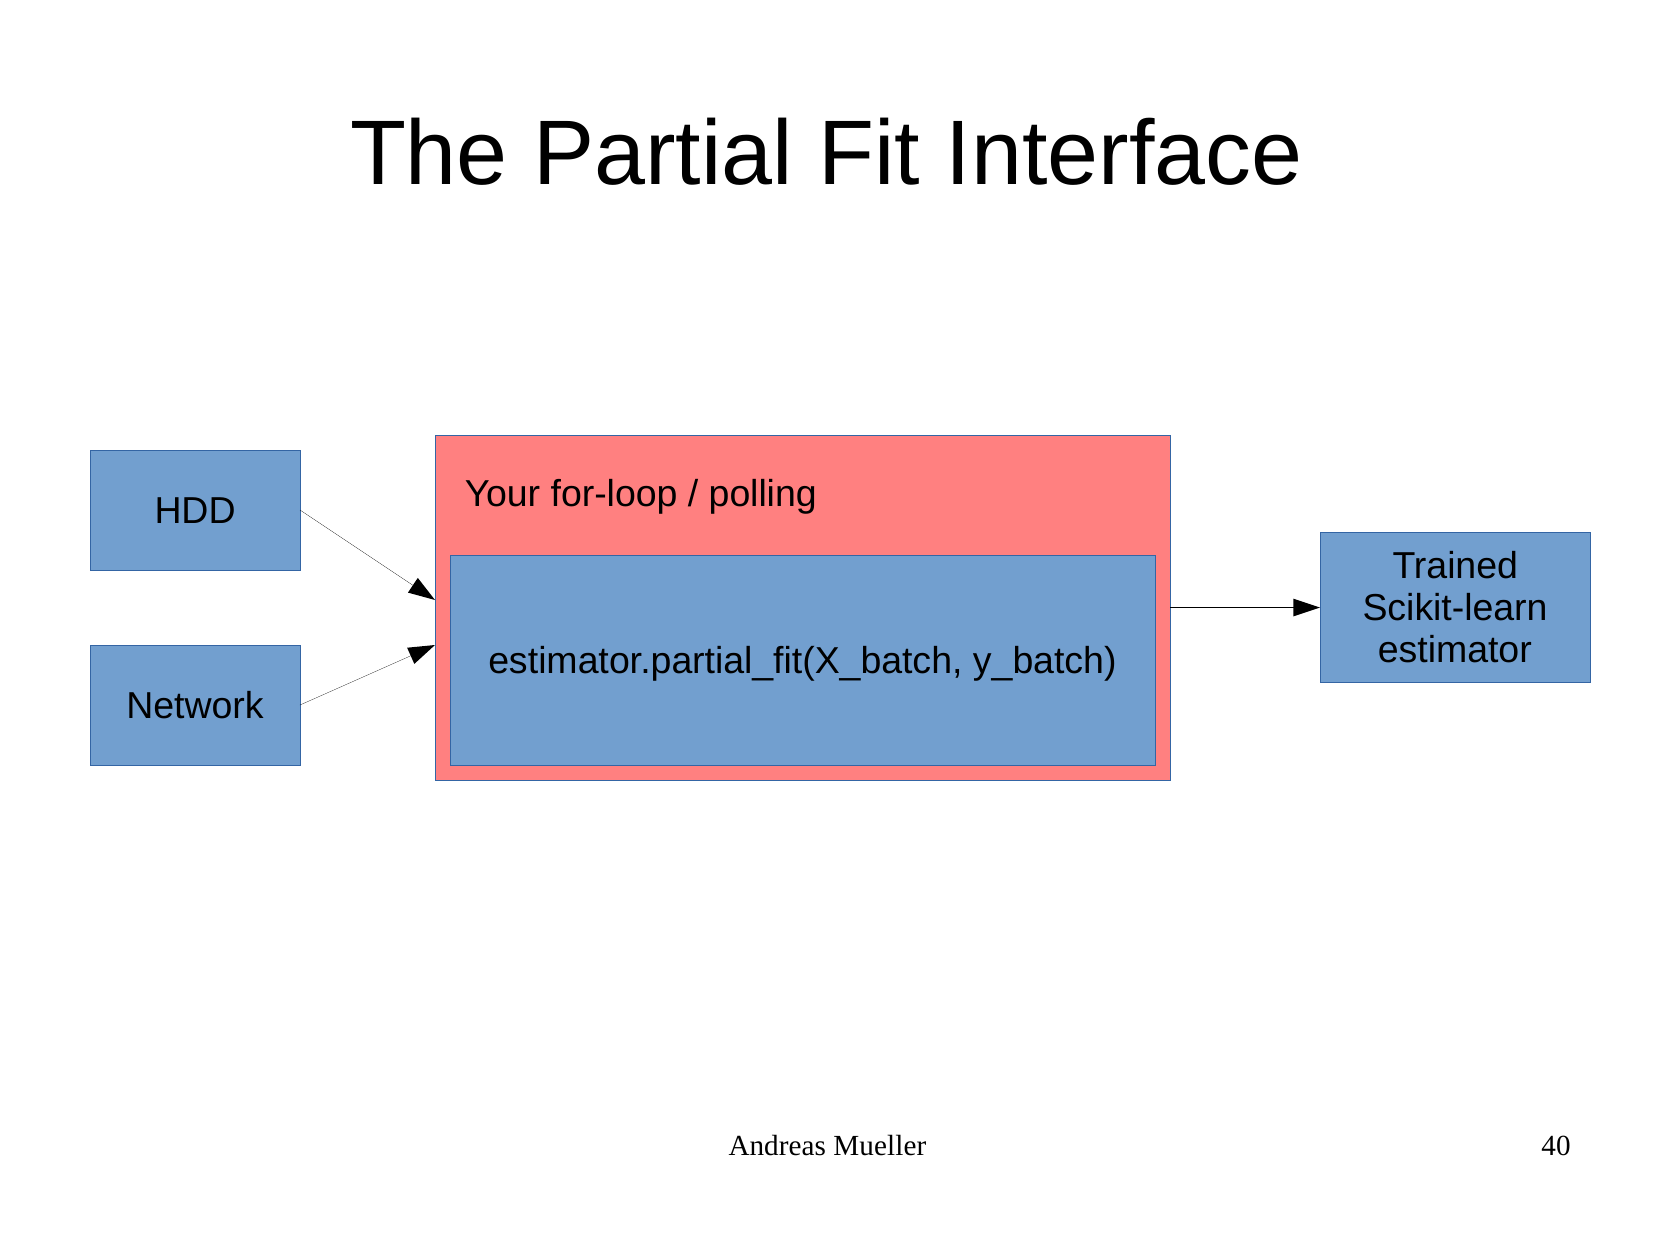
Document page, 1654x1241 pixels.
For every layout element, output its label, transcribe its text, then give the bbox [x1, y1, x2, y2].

text_box estimator.partial_fit(X_batch, y_batch) [450, 555, 1156, 766]
text_box HDD [90, 450, 301, 571]
text_box Your for-loop / polling [450, 465, 1111, 564]
text_box [435, 435, 1171, 781]
text_box Trained Scikit-learn estimator [1320, 532, 1591, 683]
text_box Network [90, 645, 301, 766]
title The Partial Fit Interface [82, 49, 1571, 257]
